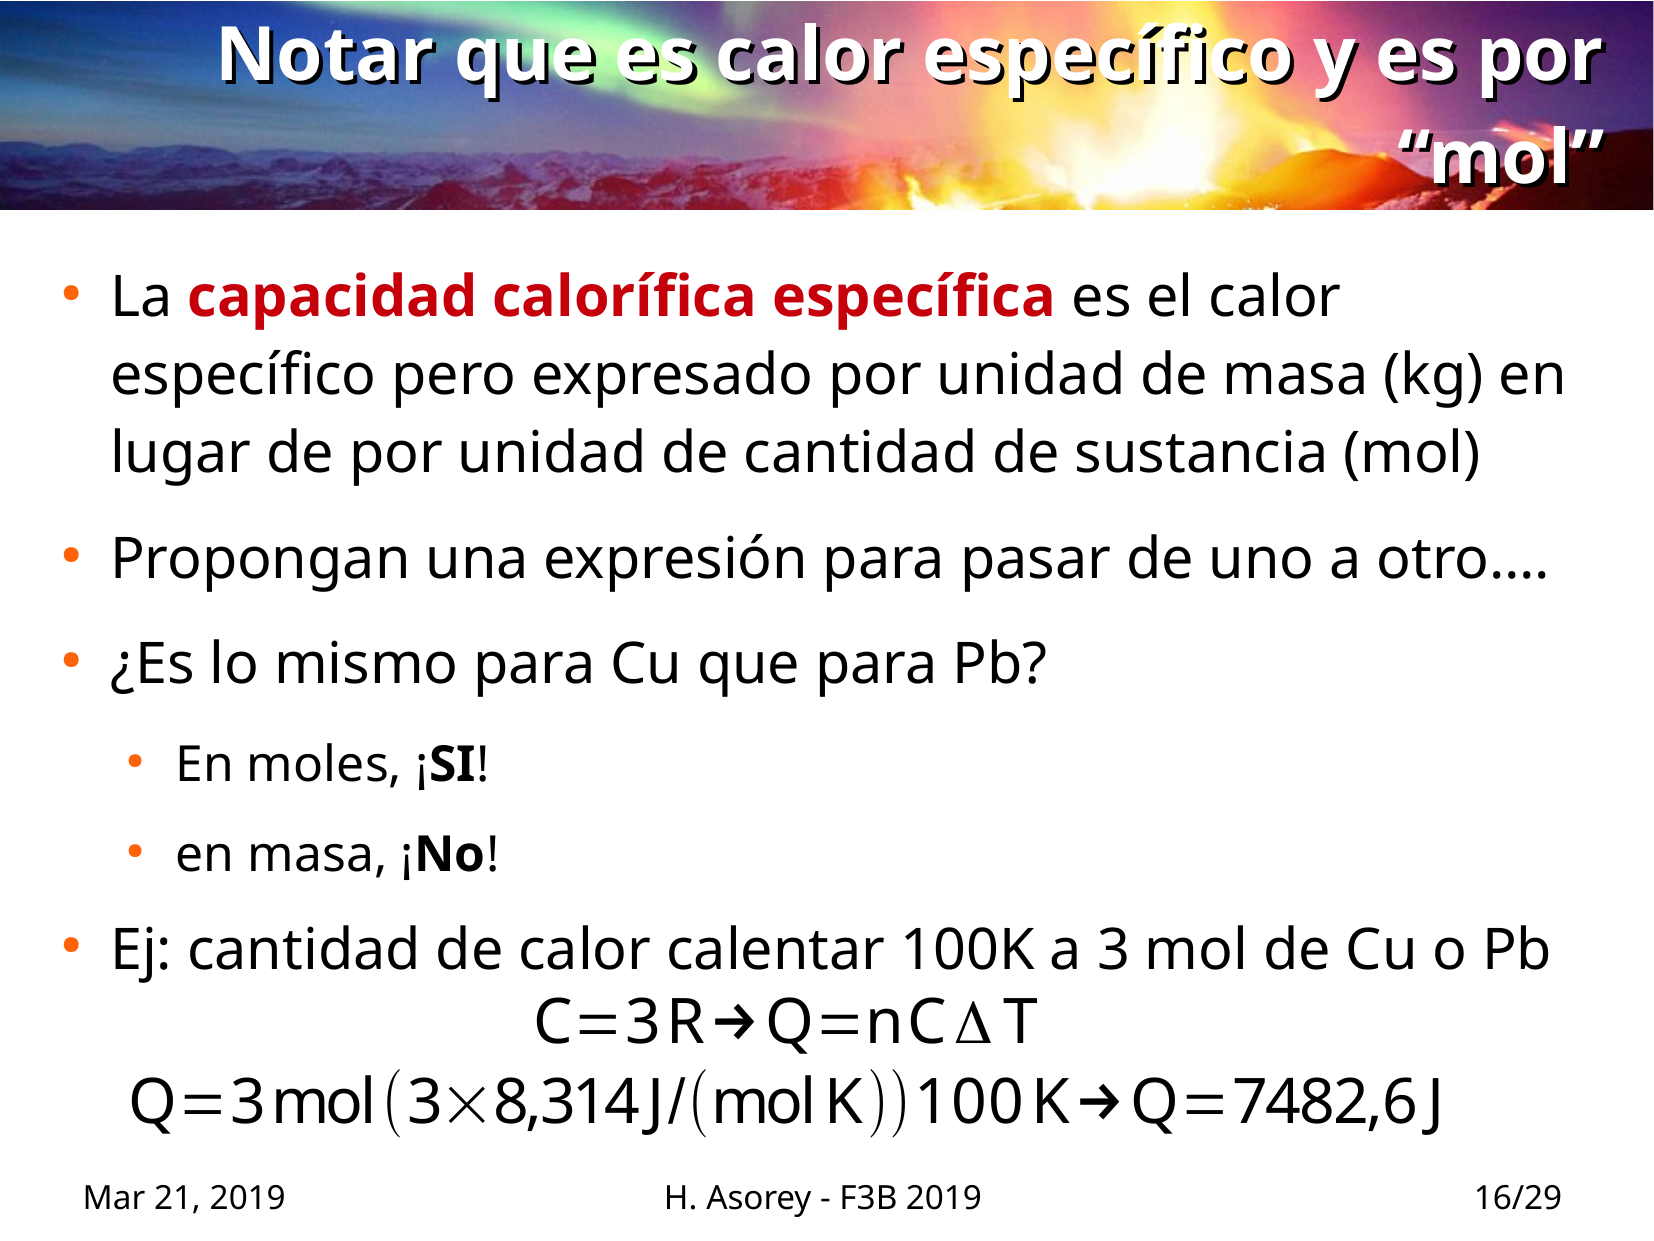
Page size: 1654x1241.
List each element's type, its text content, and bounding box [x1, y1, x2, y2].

picture [0, 1, 1654, 210]
chart [122, 983, 1449, 1142]
list La capacidad calorífica específica es el calor específico pero expresado por unidad de masa (kg) en lugar de por unidad de cantidad de sustancia (mol) Propongan una expresión para pasar de uno a otro…. ¿Es lo mismo para Cu que para Pb? En moles, ¡SI! en masa, ¡No! Ej: cantidad de calor calentar 100K a 3 mol de Cu o Pb [45, 255, 1606, 1156]
title Notar que es calor específico y es por “mol” [45, 15, 1606, 191]
